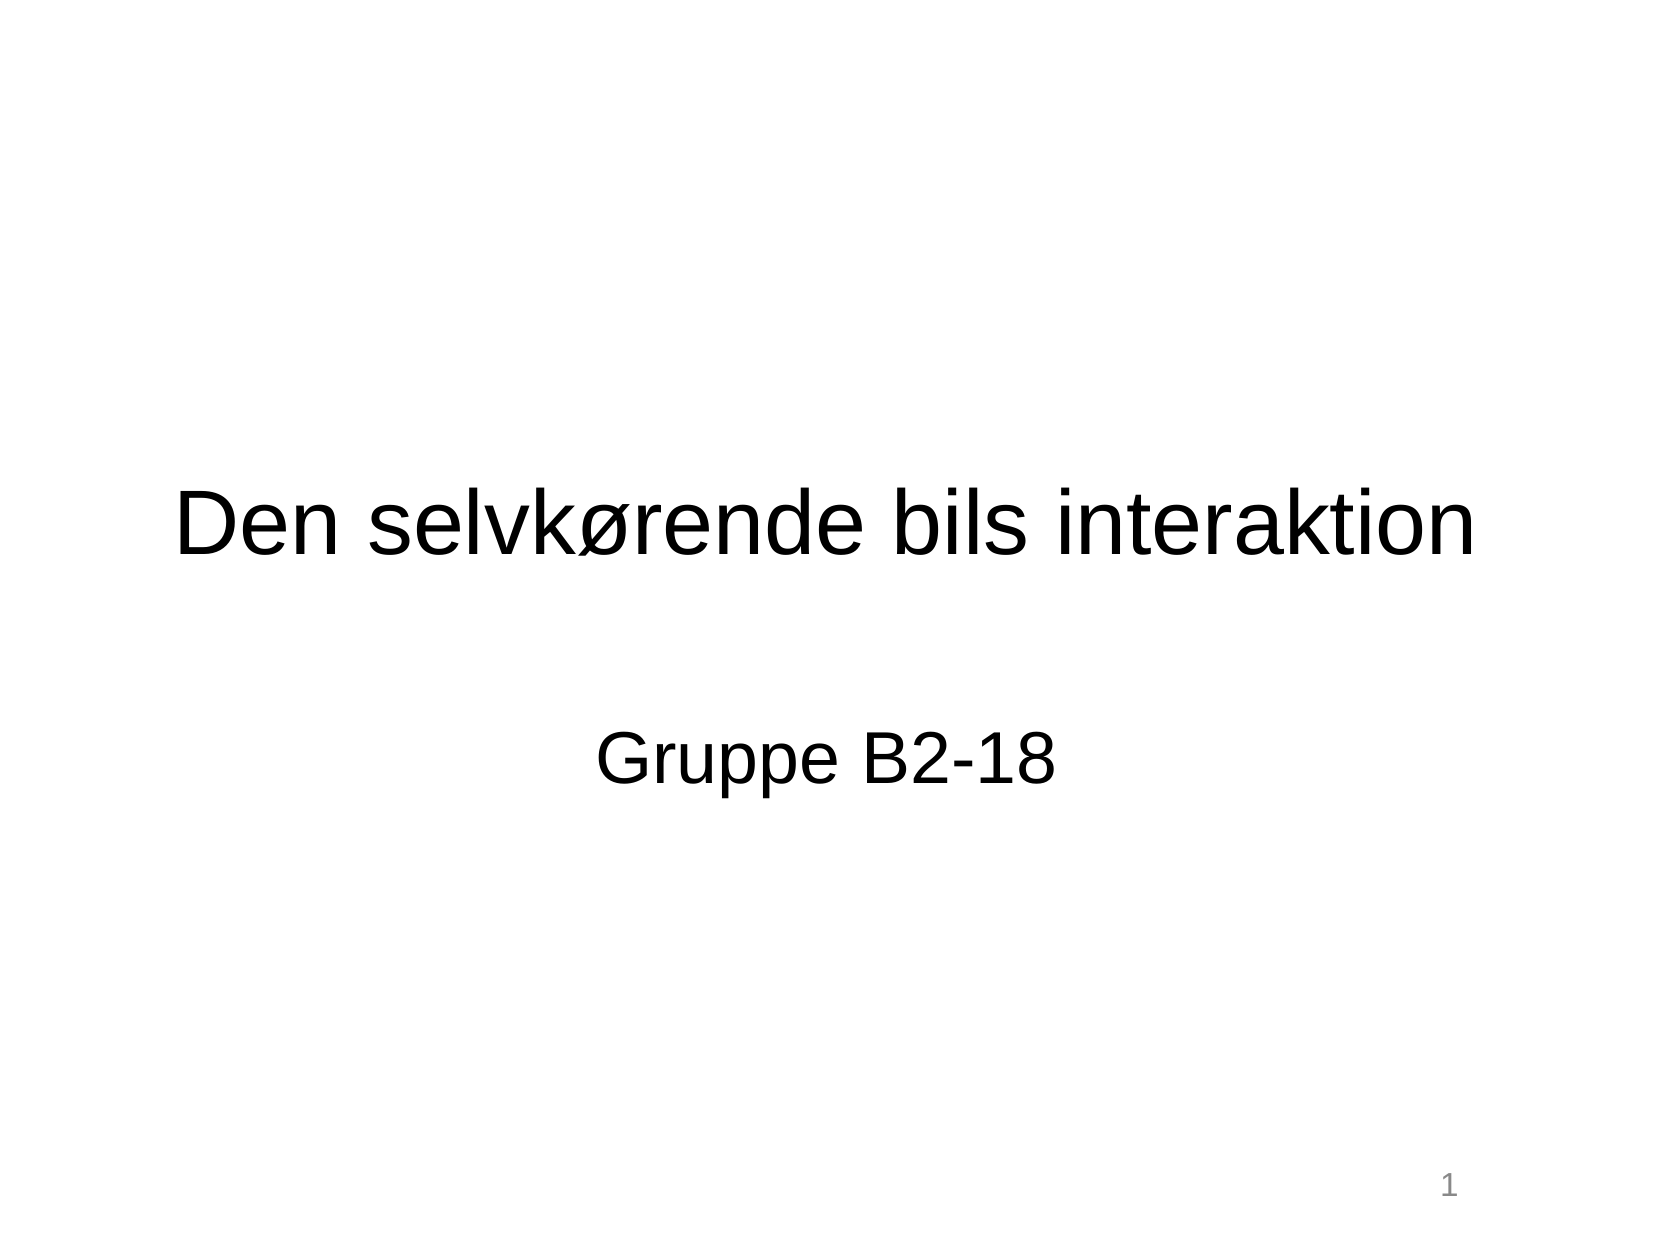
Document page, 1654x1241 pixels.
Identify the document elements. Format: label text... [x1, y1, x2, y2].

subtitle Gruppe B2-18 [248, 702, 1406, 1020]
title Den selvkørende bils interaktion [124, 385, 1530, 652]
